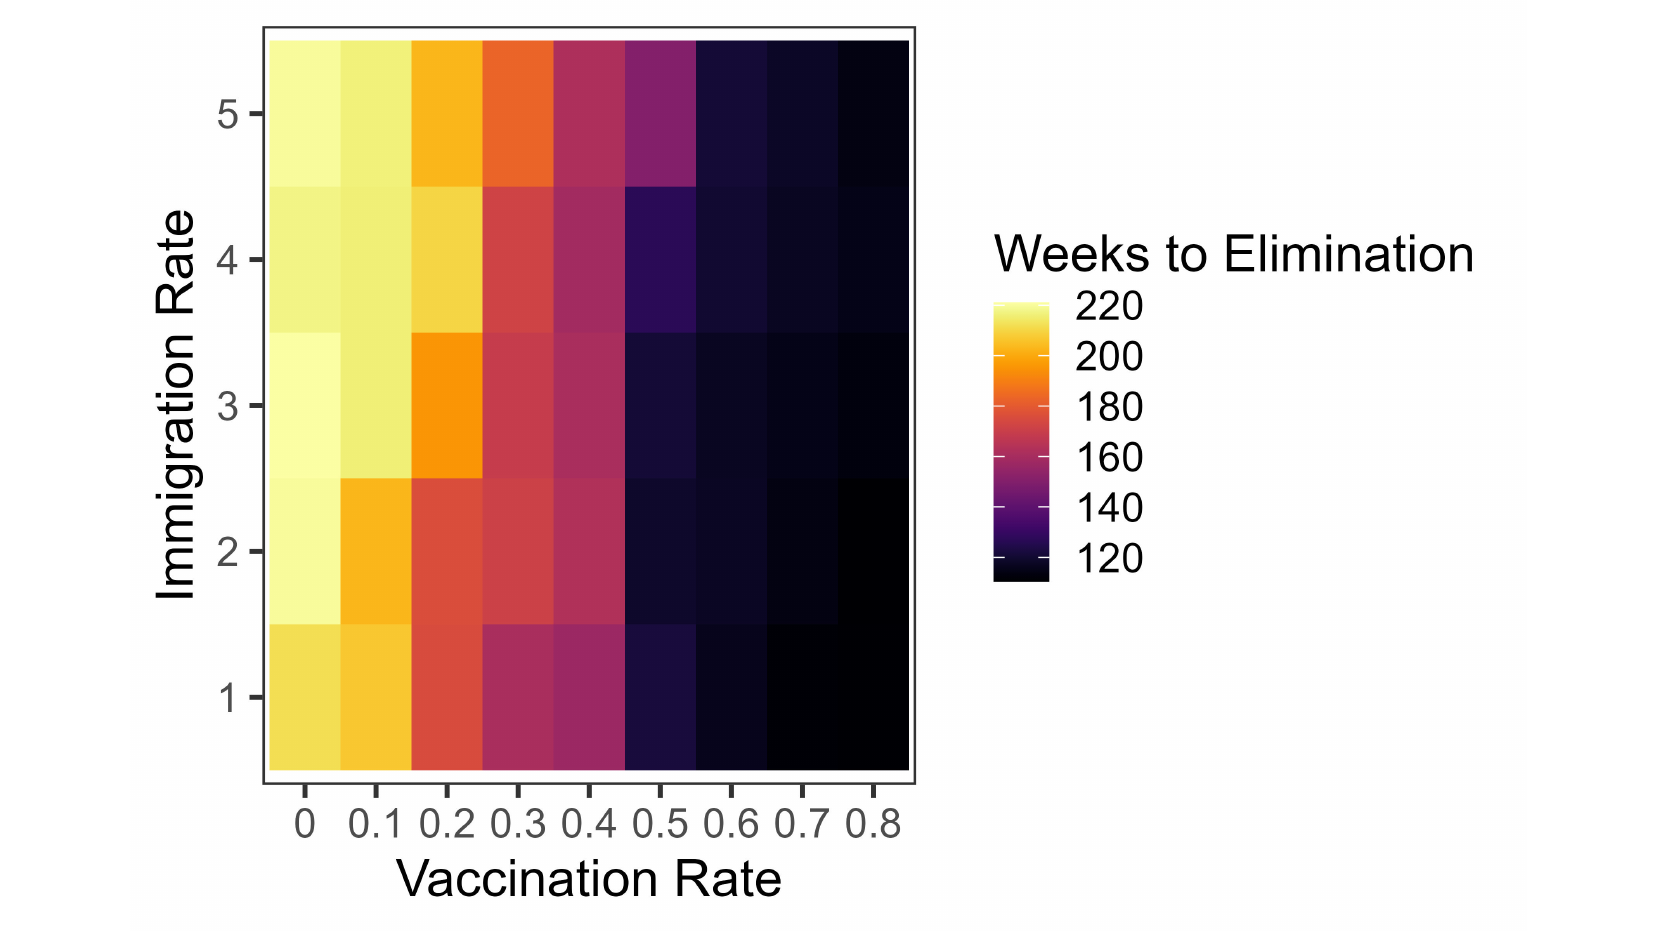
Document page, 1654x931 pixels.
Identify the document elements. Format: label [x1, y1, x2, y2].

picture [130, 0, 1527, 931]
